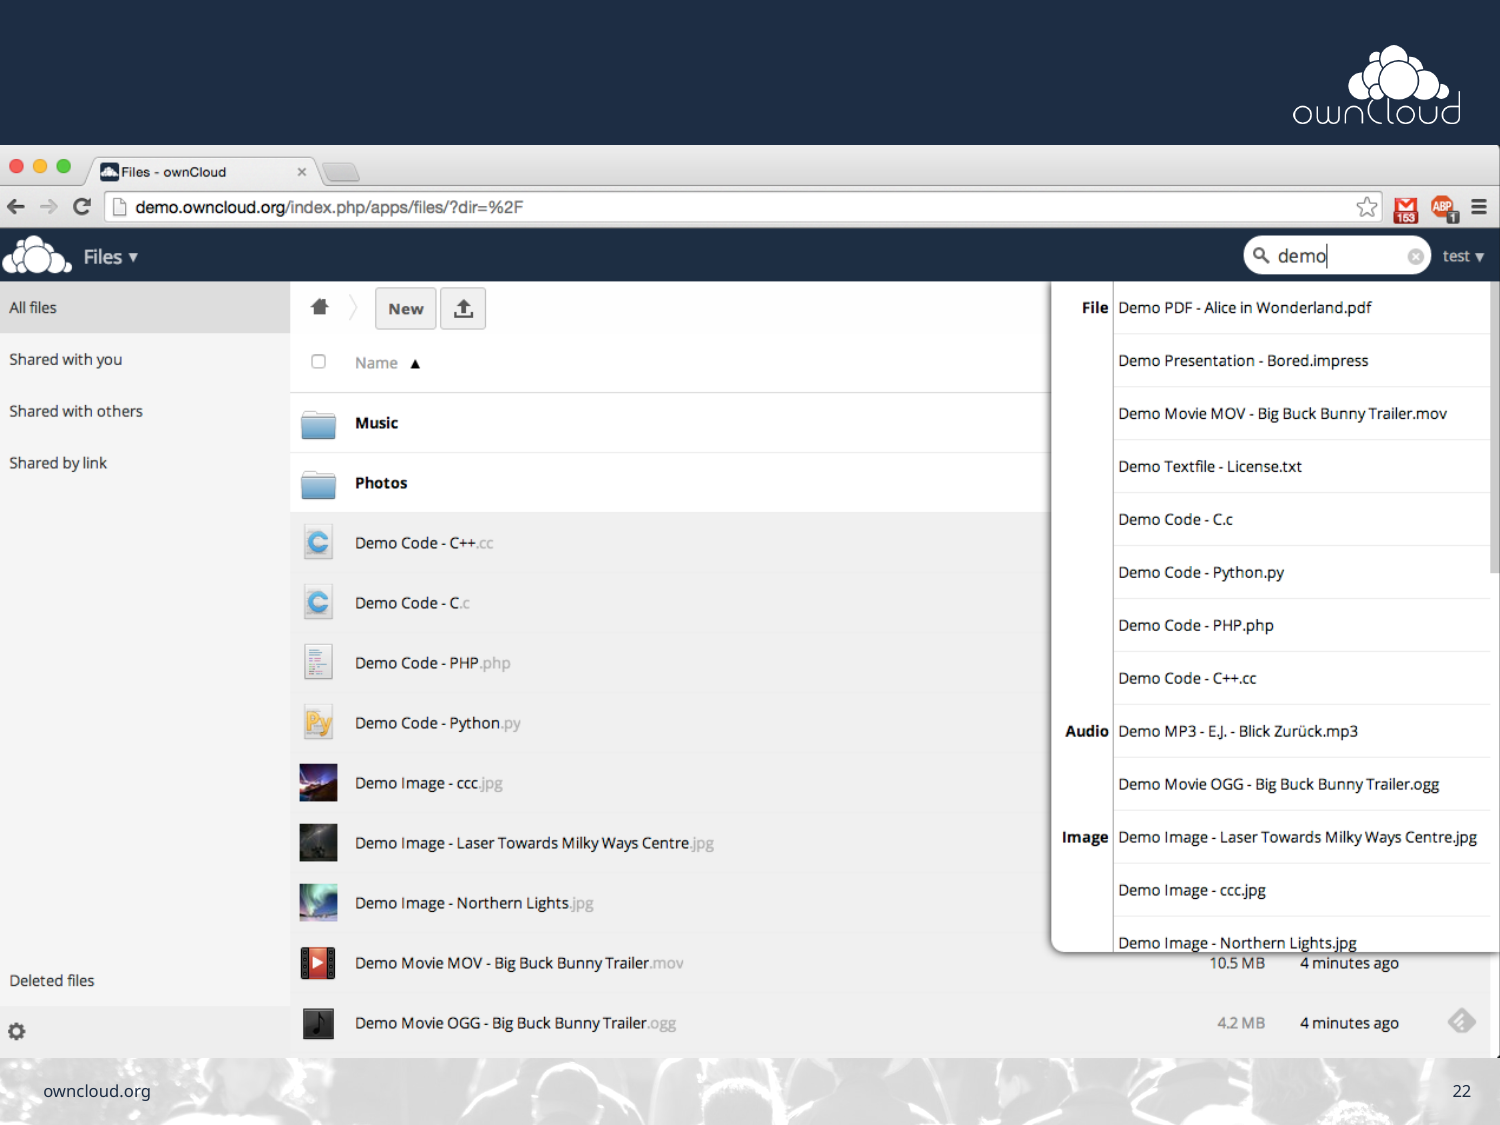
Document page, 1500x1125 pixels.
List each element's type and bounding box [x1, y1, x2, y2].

picture [0, 145, 1500, 1125]
picture [1293, 45, 1460, 124]
